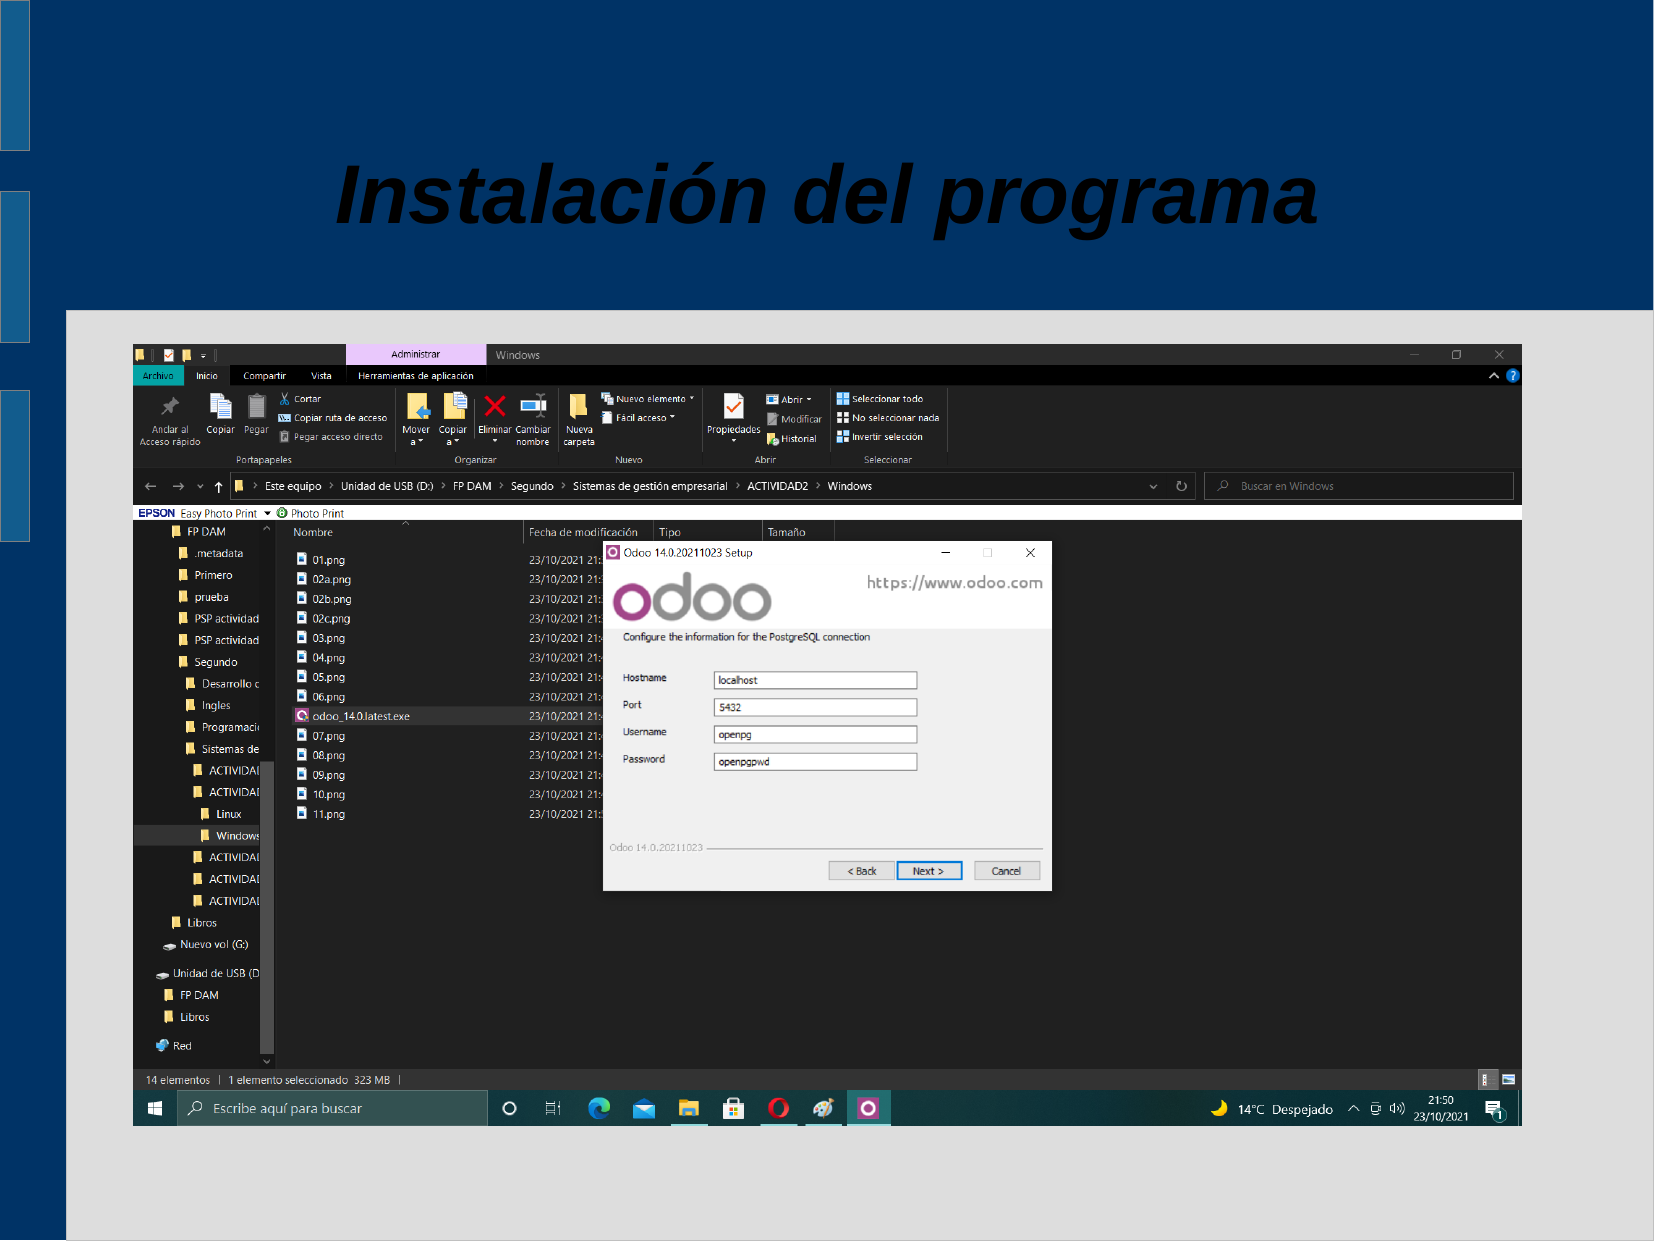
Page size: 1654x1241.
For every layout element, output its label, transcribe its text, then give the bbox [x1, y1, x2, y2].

title Instalación del programa [121, 91, 1534, 299]
picture [133, 344, 1522, 1126]
